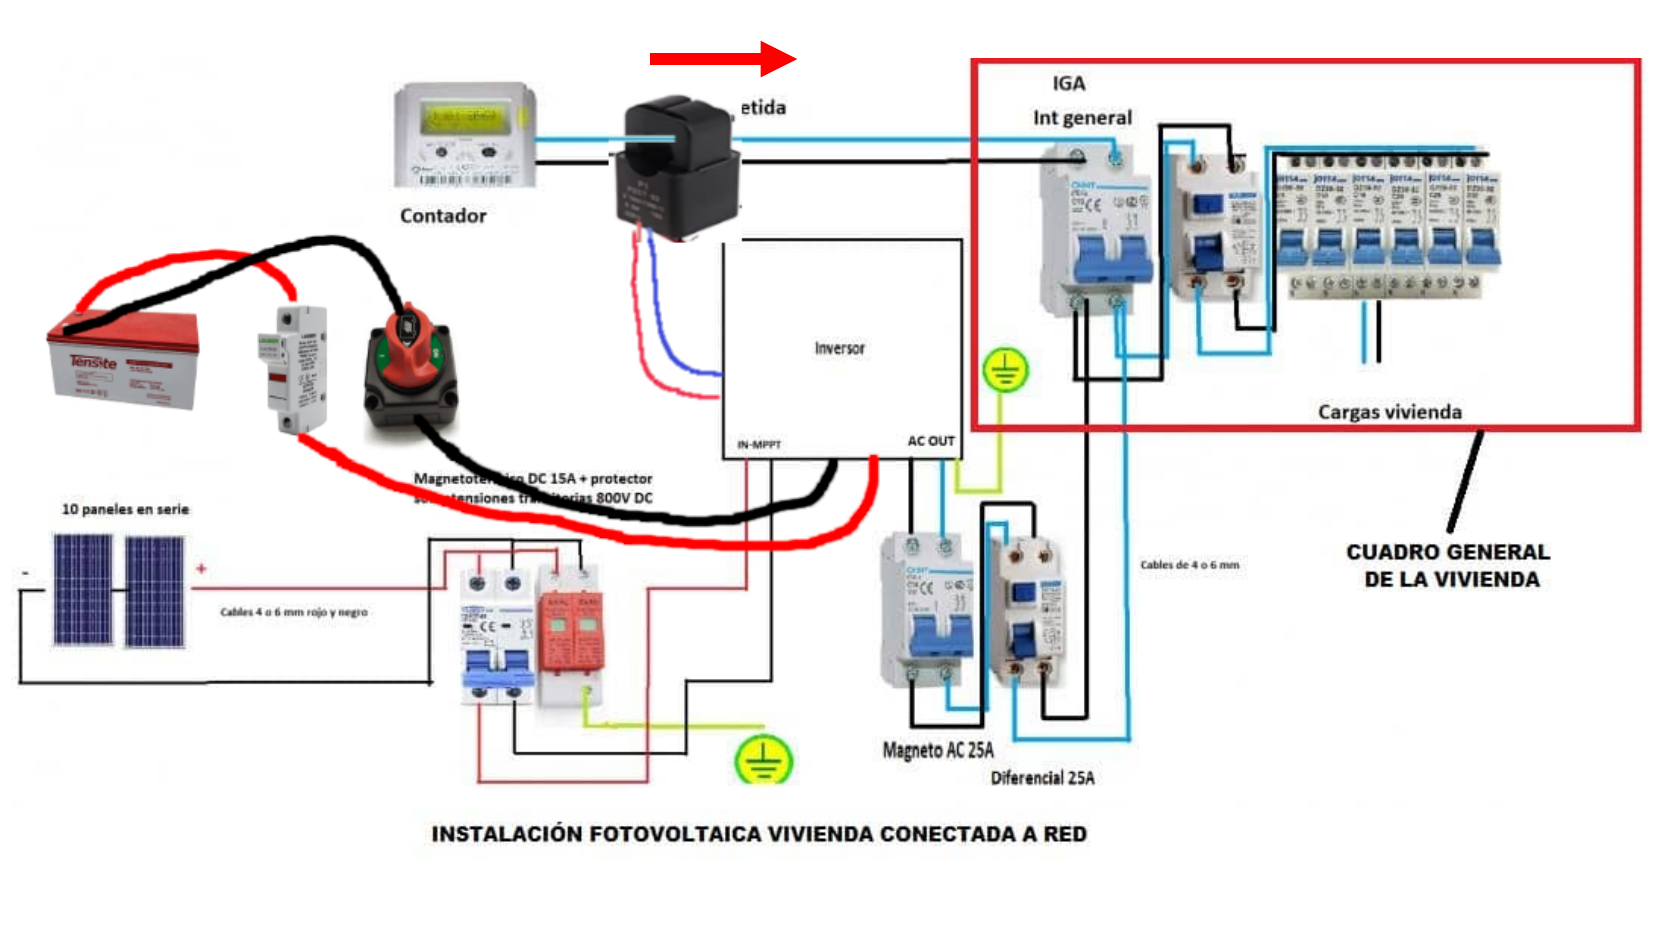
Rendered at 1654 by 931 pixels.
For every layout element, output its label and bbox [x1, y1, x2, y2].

picture [0, 58, 1654, 867]
